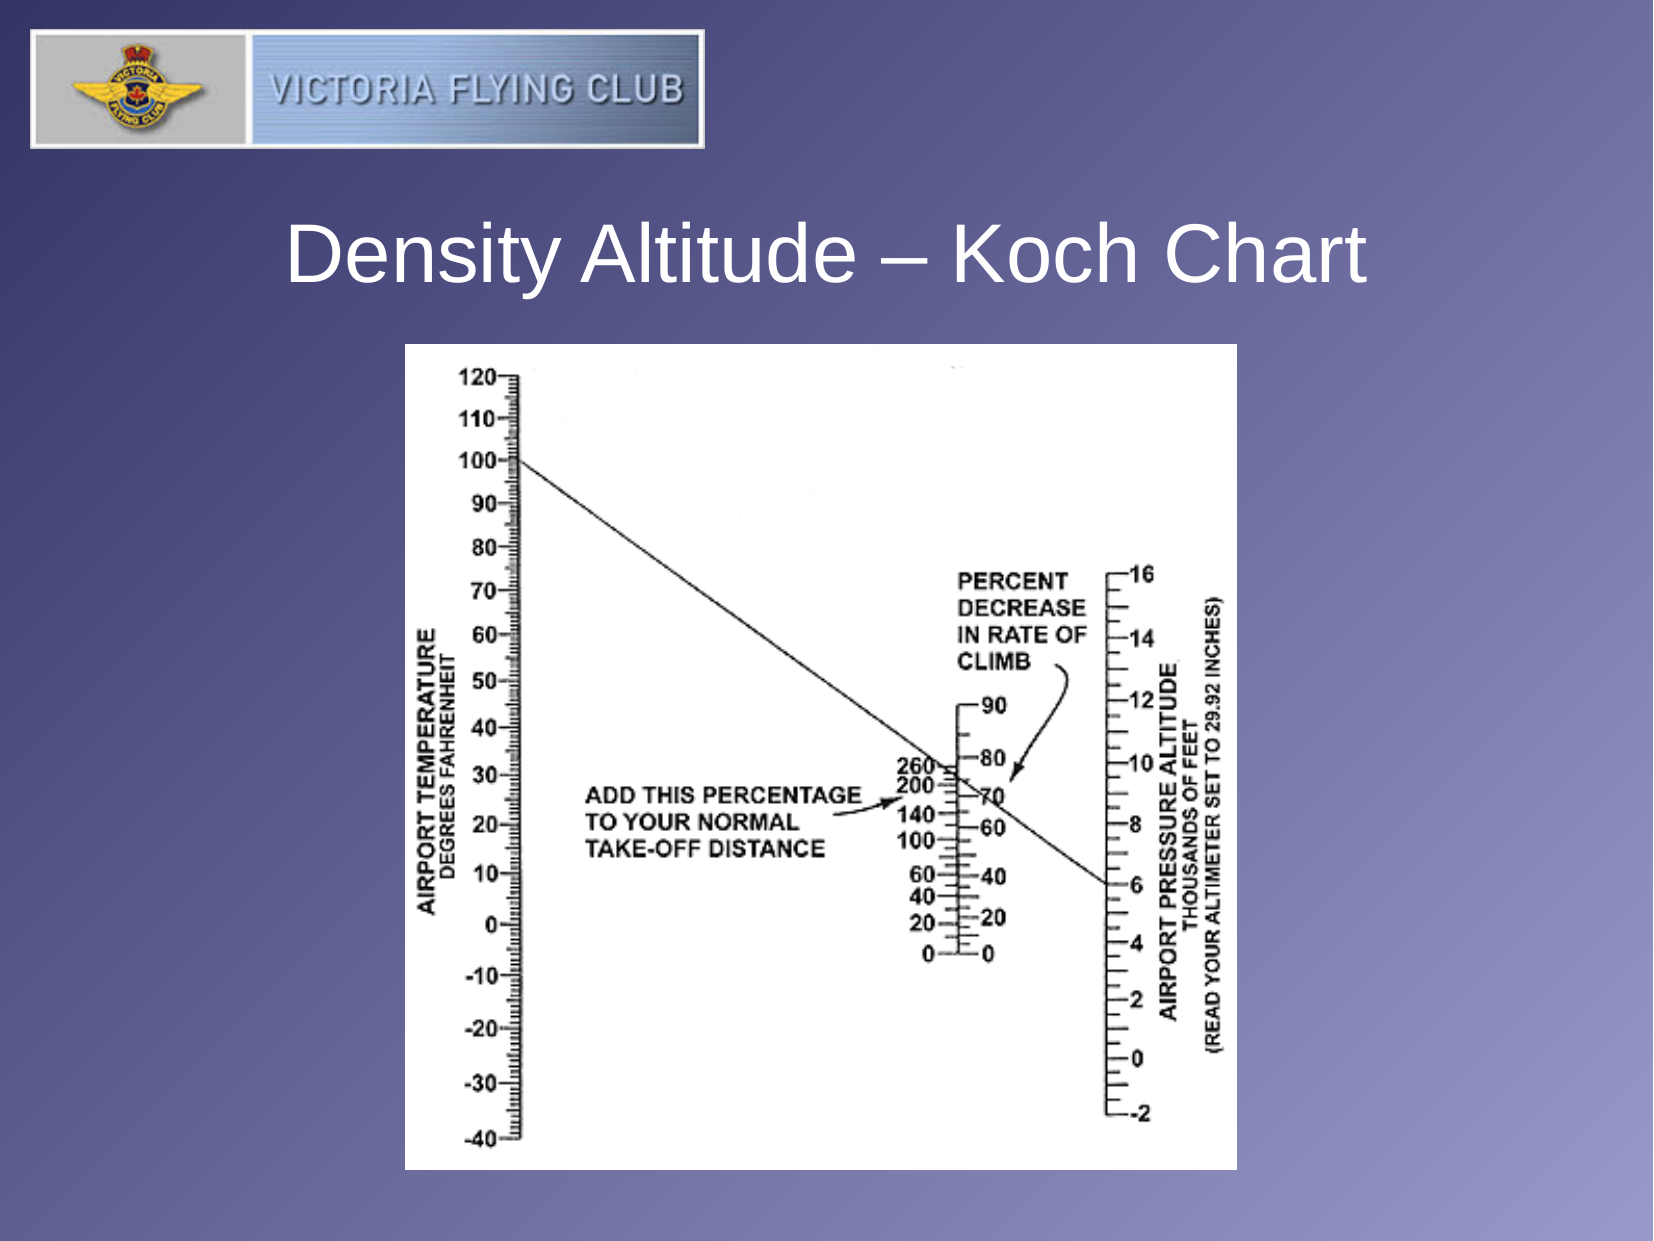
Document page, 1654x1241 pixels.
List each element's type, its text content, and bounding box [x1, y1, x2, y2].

picture [405, 344, 1237, 1171]
picture [30, 29, 705, 149]
title Density Altitude – Koch Chart [82, 150, 1571, 358]
